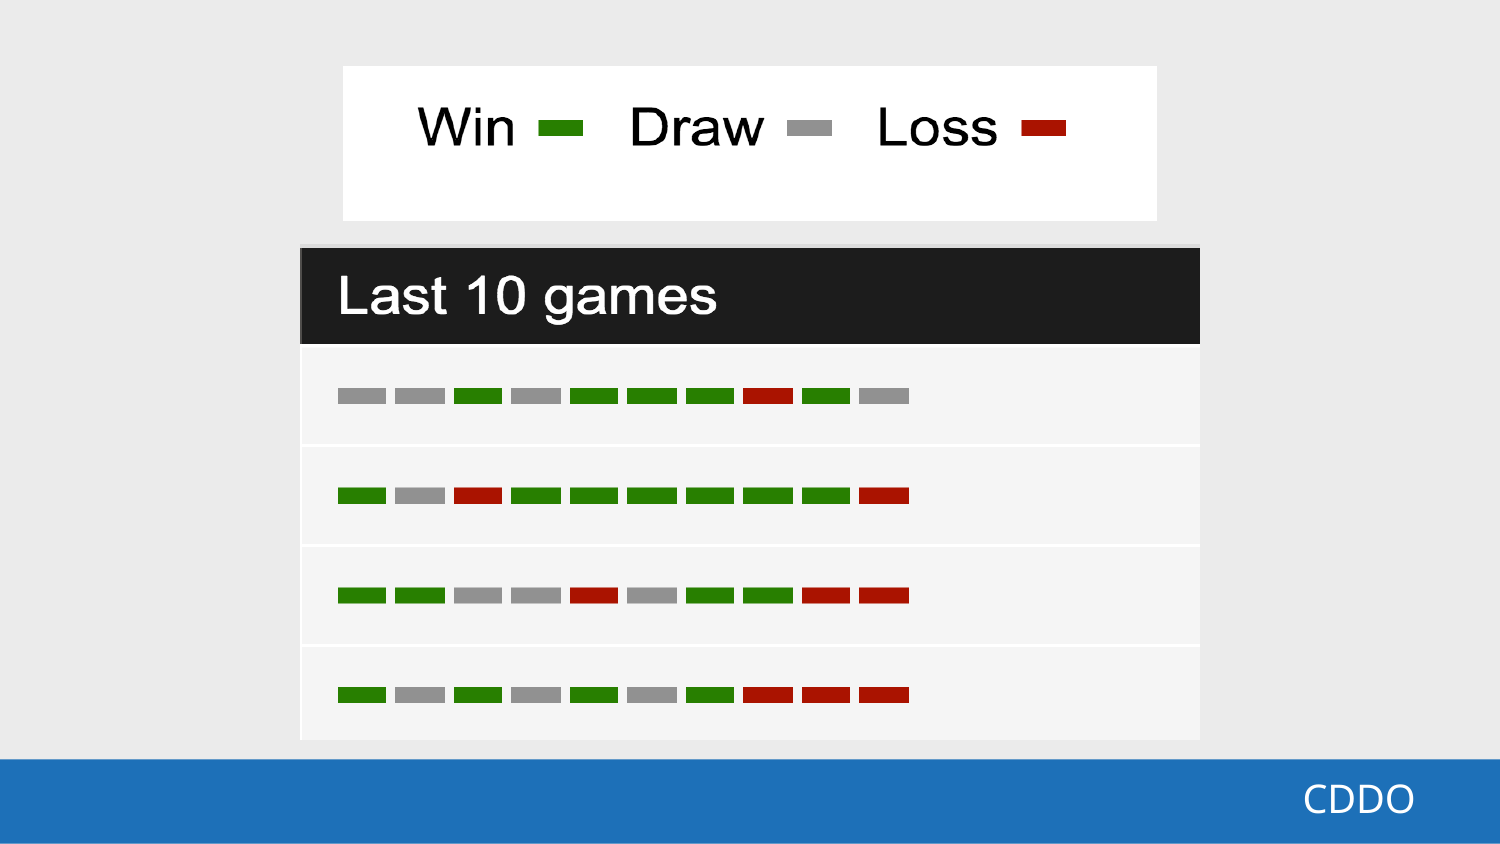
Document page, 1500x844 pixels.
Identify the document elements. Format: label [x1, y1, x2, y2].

picture [300, 244, 1200, 740]
picture [343, 66, 1157, 221]
